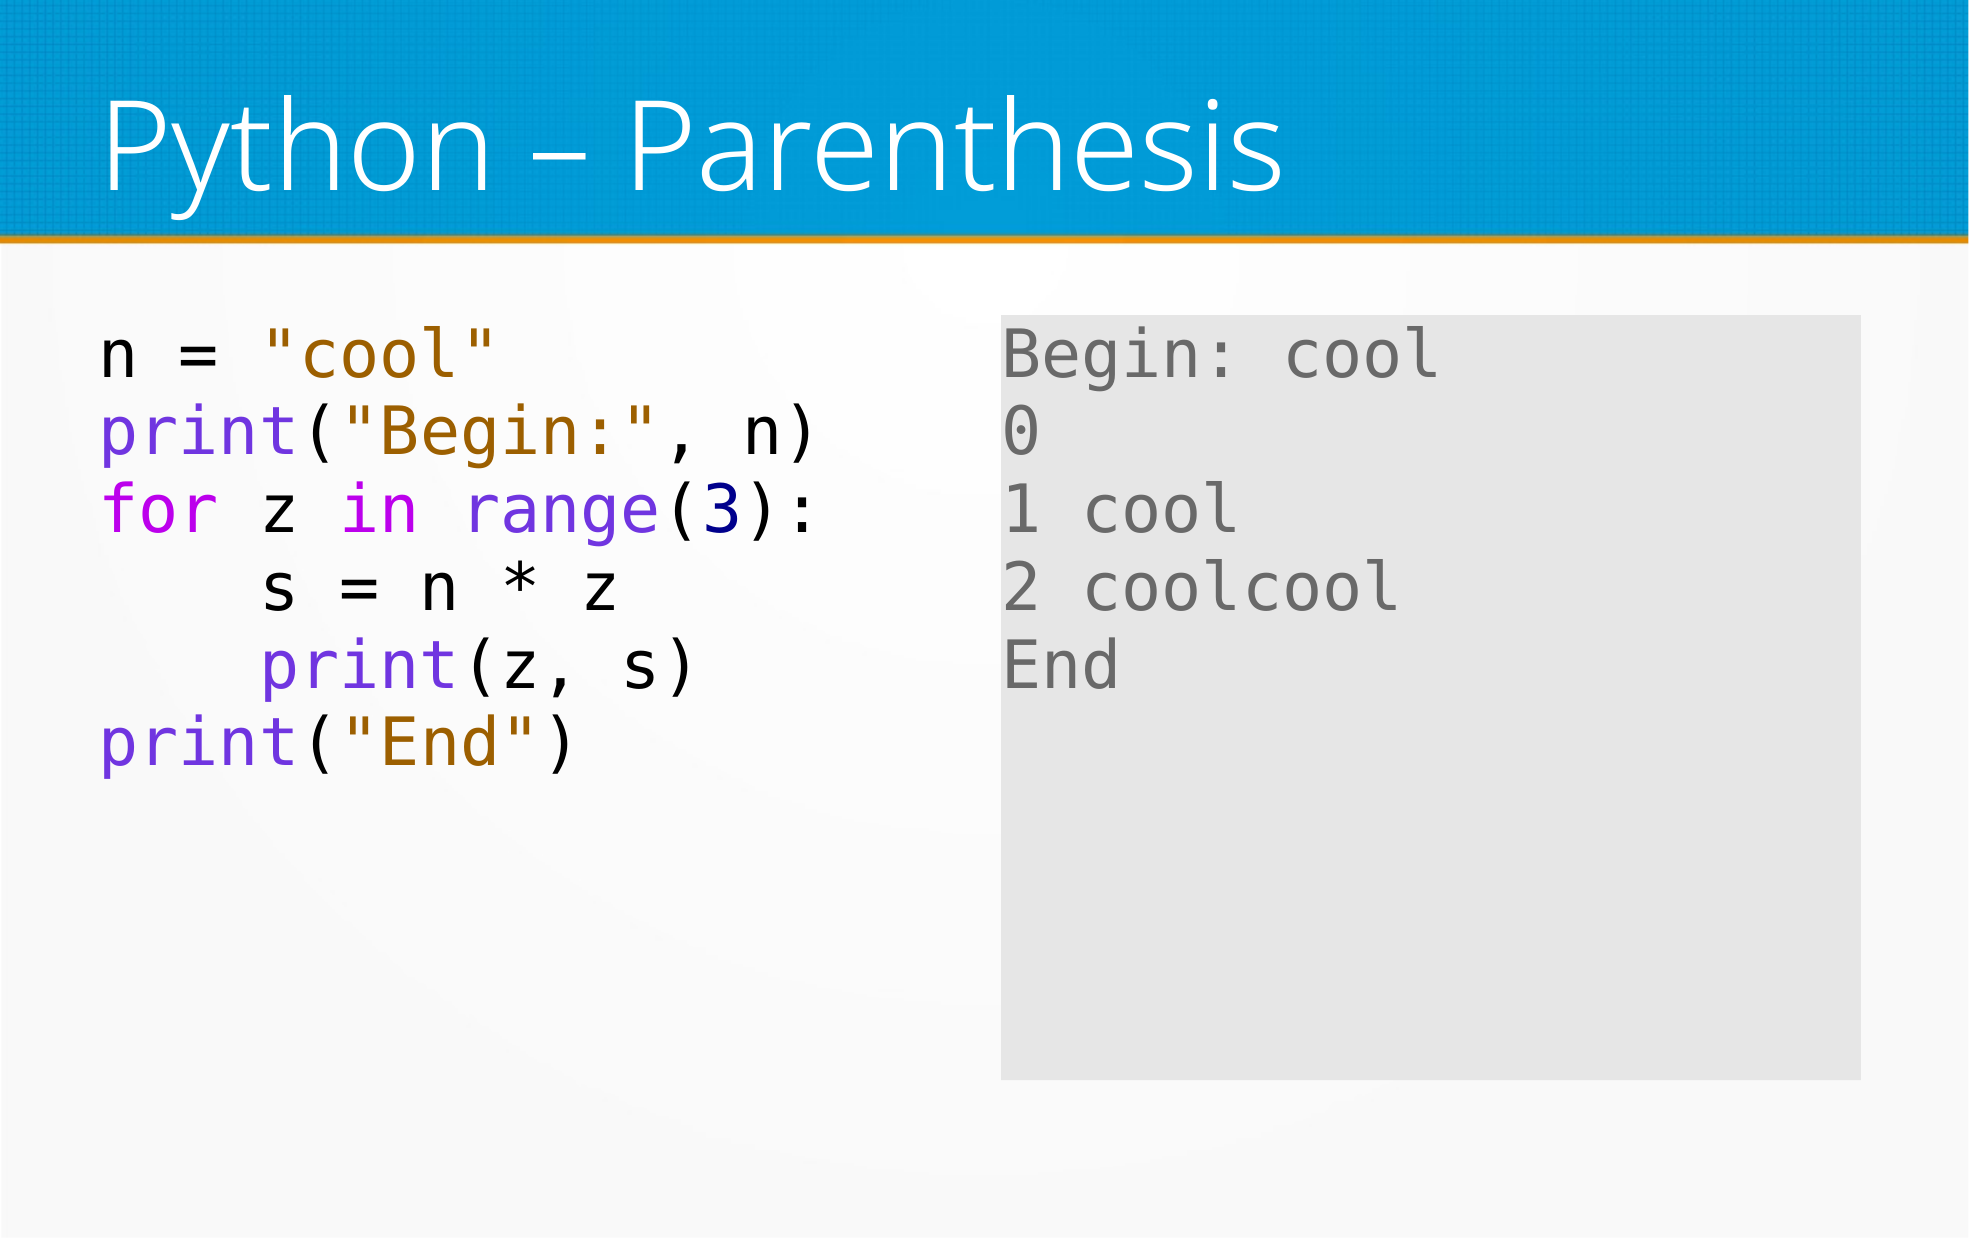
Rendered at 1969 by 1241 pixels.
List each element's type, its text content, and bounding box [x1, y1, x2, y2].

list Begin: cool 0 1 cool 2 coolcool End [1001, 315, 1861, 1081]
picture [0, 233, 1969, 1241]
title Python – Parenthesis [98, 19, 1870, 227]
list n = "cool" print("Begin:", n) for z in range(3): s = n * z print(z, s) print("End") [98, 315, 958, 1081]
